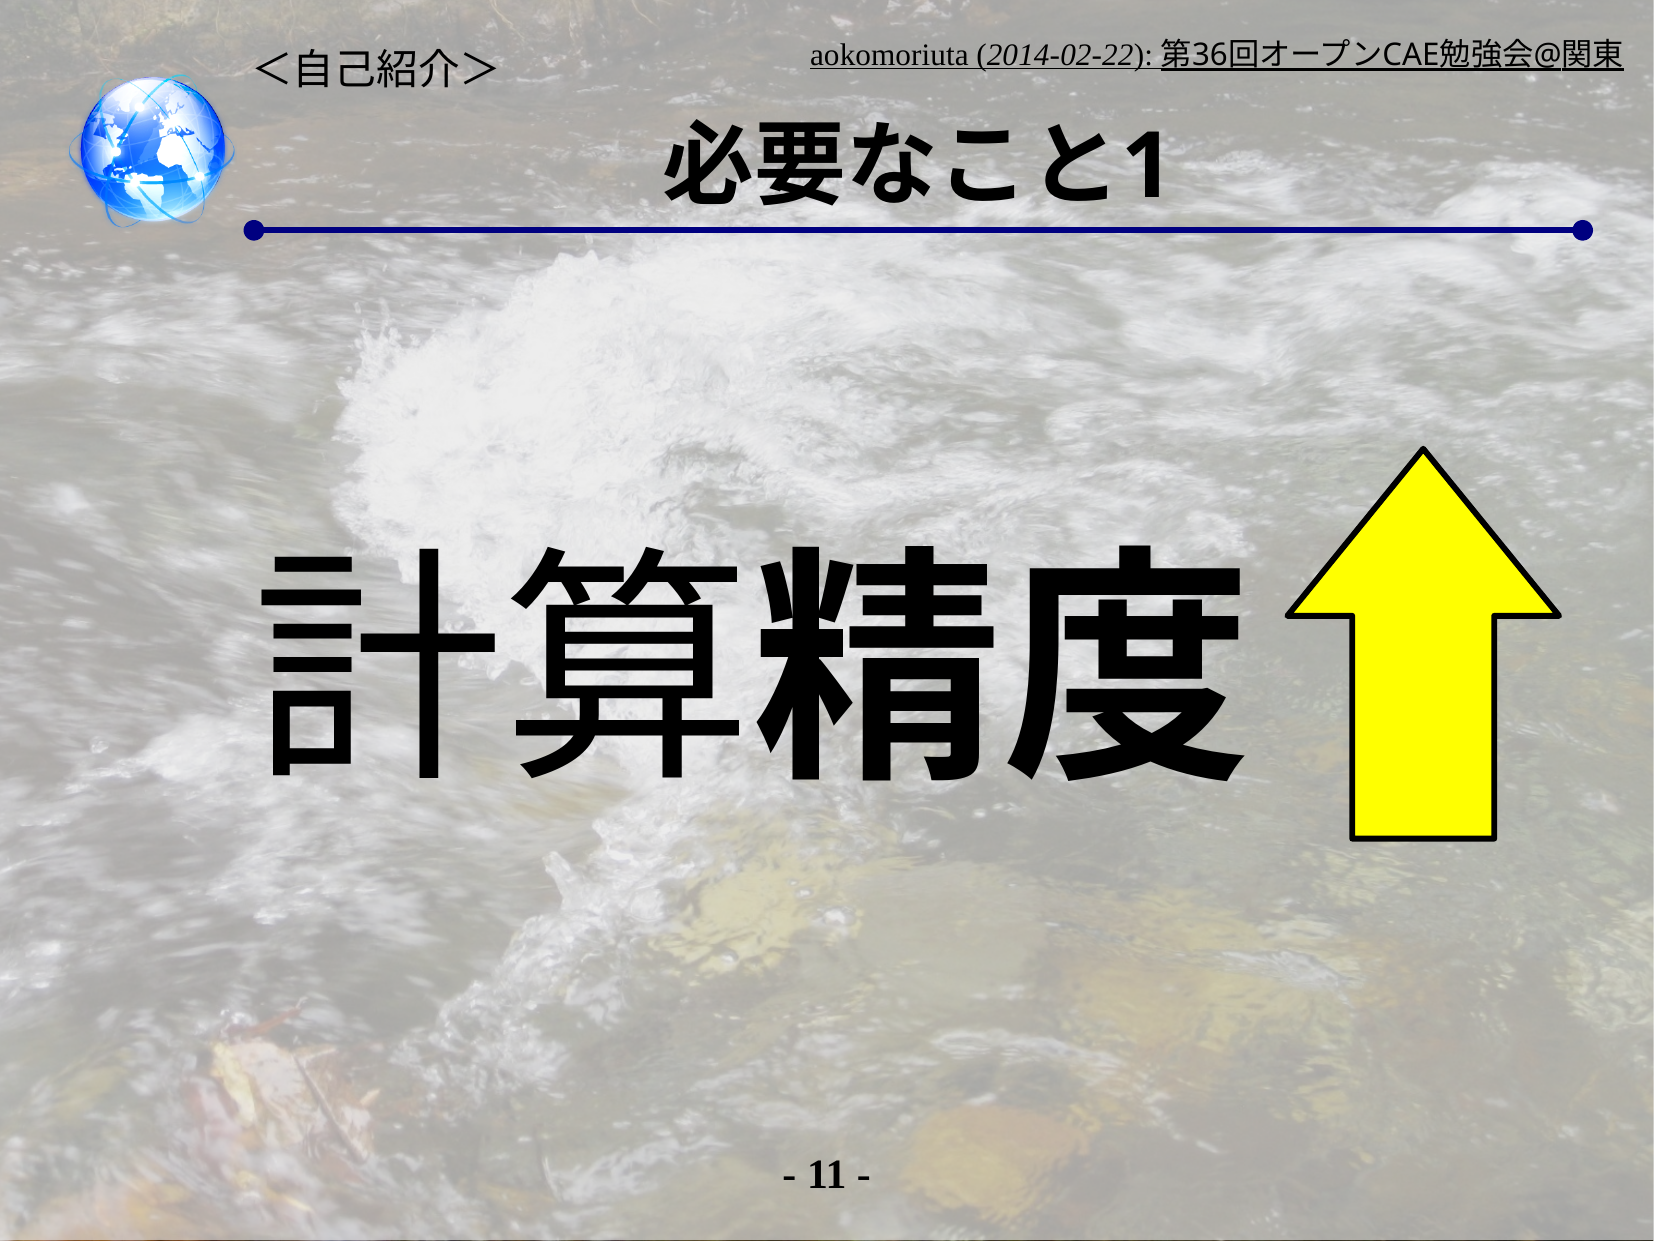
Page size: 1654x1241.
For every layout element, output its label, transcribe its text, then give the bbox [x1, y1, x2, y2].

picture [65, 64, 237, 236]
text_box ＜自己紹介＞ [236, 28, 1004, 119]
title 必要なこと1 [265, 88, 1571, 227]
text_box [1287, 448, 1560, 839]
text_box 計算精度 [0, 460, 1601, 851]
